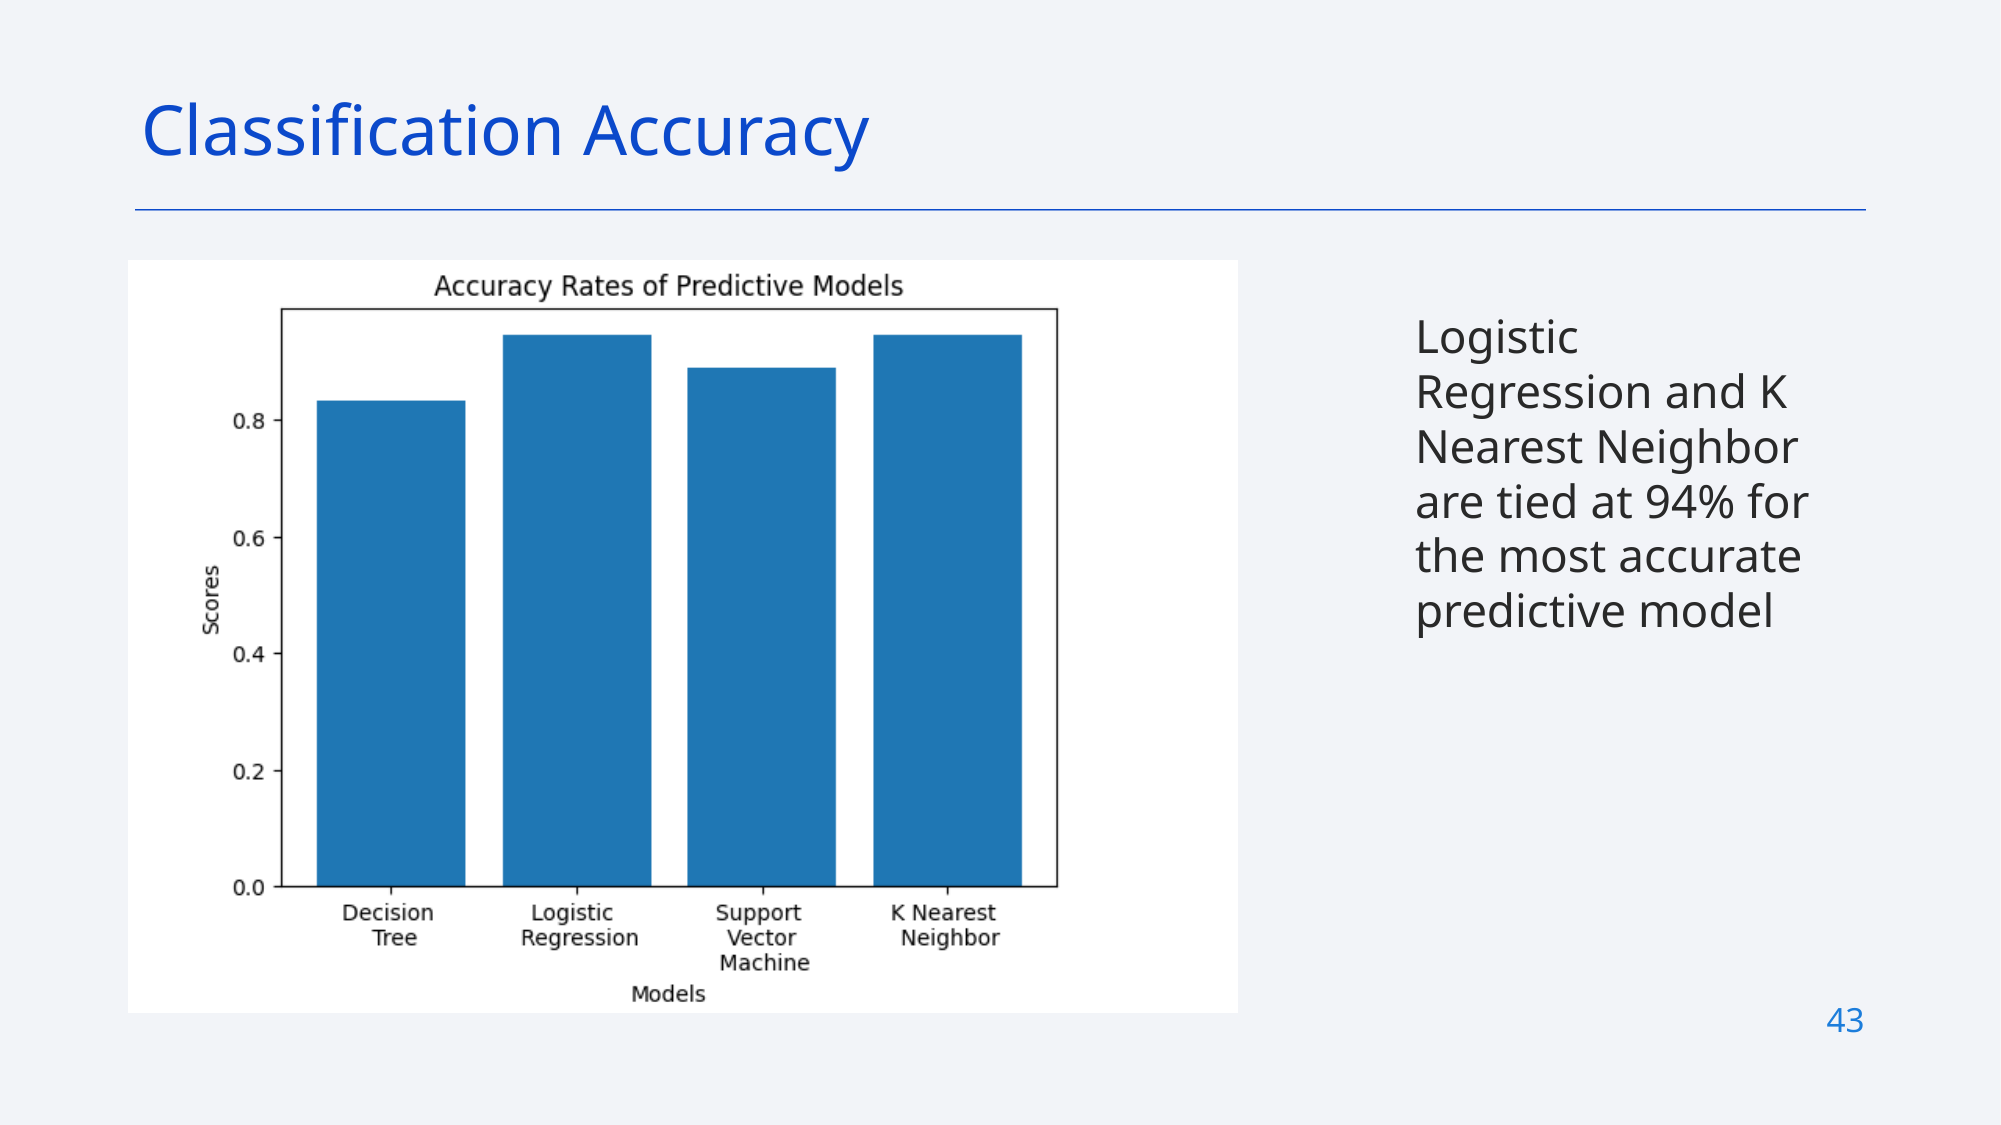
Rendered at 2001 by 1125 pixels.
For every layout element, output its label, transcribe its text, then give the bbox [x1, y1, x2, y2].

text_box Classification Accuracy [126, 88, 1852, 179]
list Logistic Regression and K Nearest Neighbor are tied at 94% for the most accurate predictive model [1362, 299, 1838, 892]
picture [0, 0, 2001, 1125]
